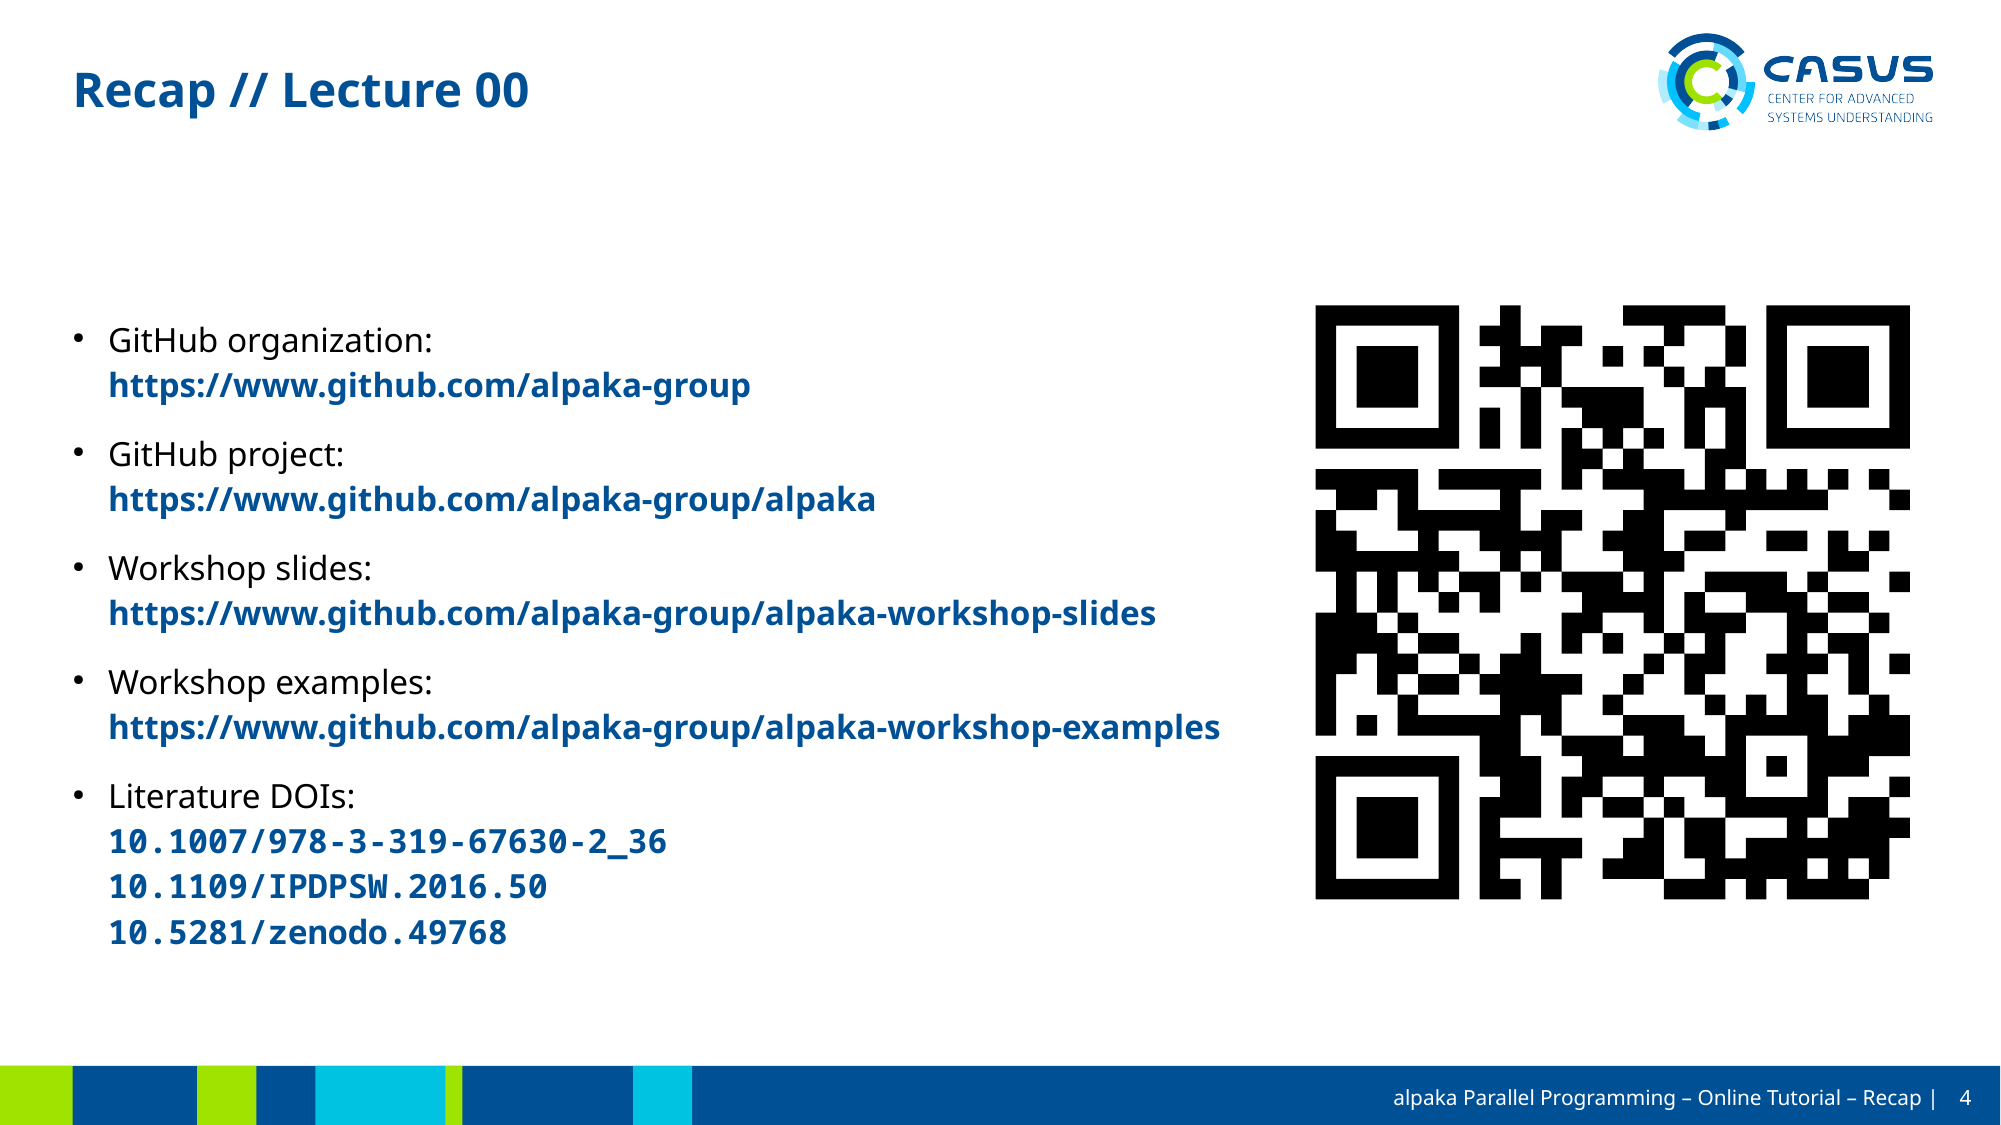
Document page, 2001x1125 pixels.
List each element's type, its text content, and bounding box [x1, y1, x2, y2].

picture [1658, 33, 1933, 131]
title Recap // Lecture 00 [72, 54, 1620, 123]
picture [1293, 283, 1932, 922]
list GitHub organization: https://www.github.com/alpaka-group GitHub project: https://www.github.com/alpaka-group/alpaka Workshop slides: https://www.github.com/alpaka-group/alpaka-workshop-slides Workshop examples: https://www.github.com/alpaka-group/alpaka-workshop-examples Literature DOIs: 10.1007/978-3-319-67630-2_36 10.1109/IPDPSW.2016.50 10.5281/zenodo.49768 [72, 316, 1241, 979]
